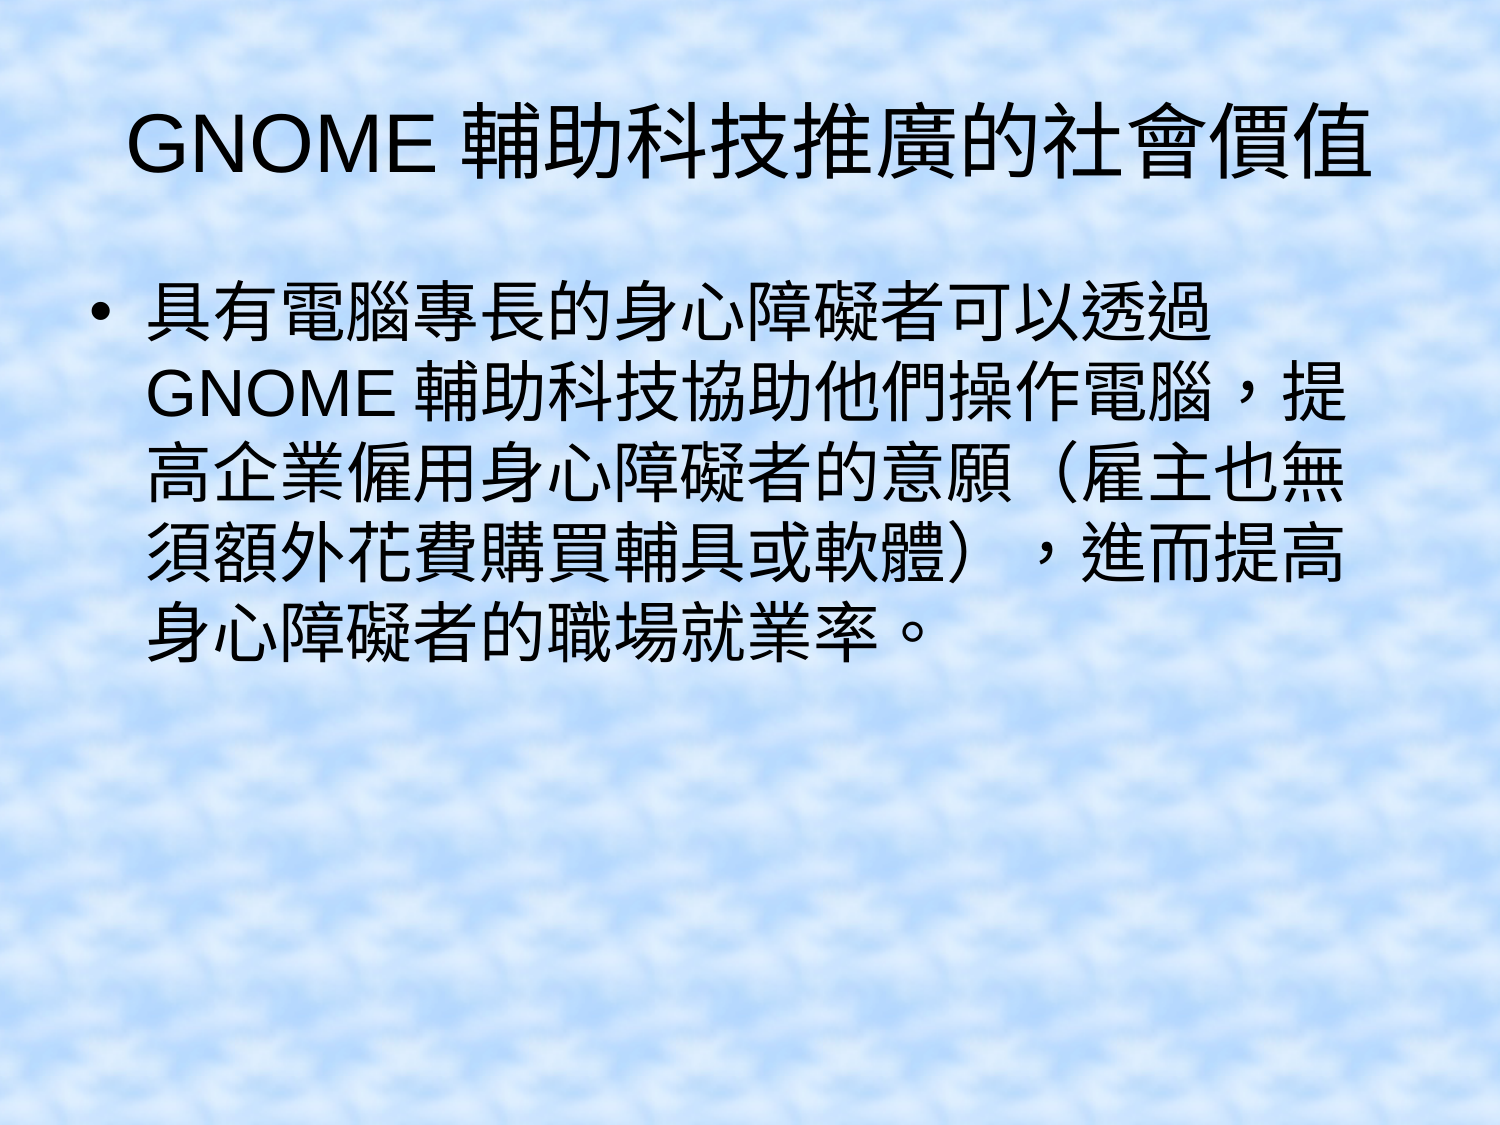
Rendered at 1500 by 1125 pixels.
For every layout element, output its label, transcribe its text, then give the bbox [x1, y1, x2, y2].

list 具有電腦專長的身心障礙者可以透過GNOME輔助科技協助他們操作電腦，提高企業僱用身心障礙者的意願（雇主也無須額外花費購買輔具或軟體），進而提高身心障礙者的職場就業率。 [75, 262, 1426, 1006]
title GNOME輔助科技推廣的社會價值 [75, 20, 1426, 257]
picture [0, 0, 1500, 1125]
